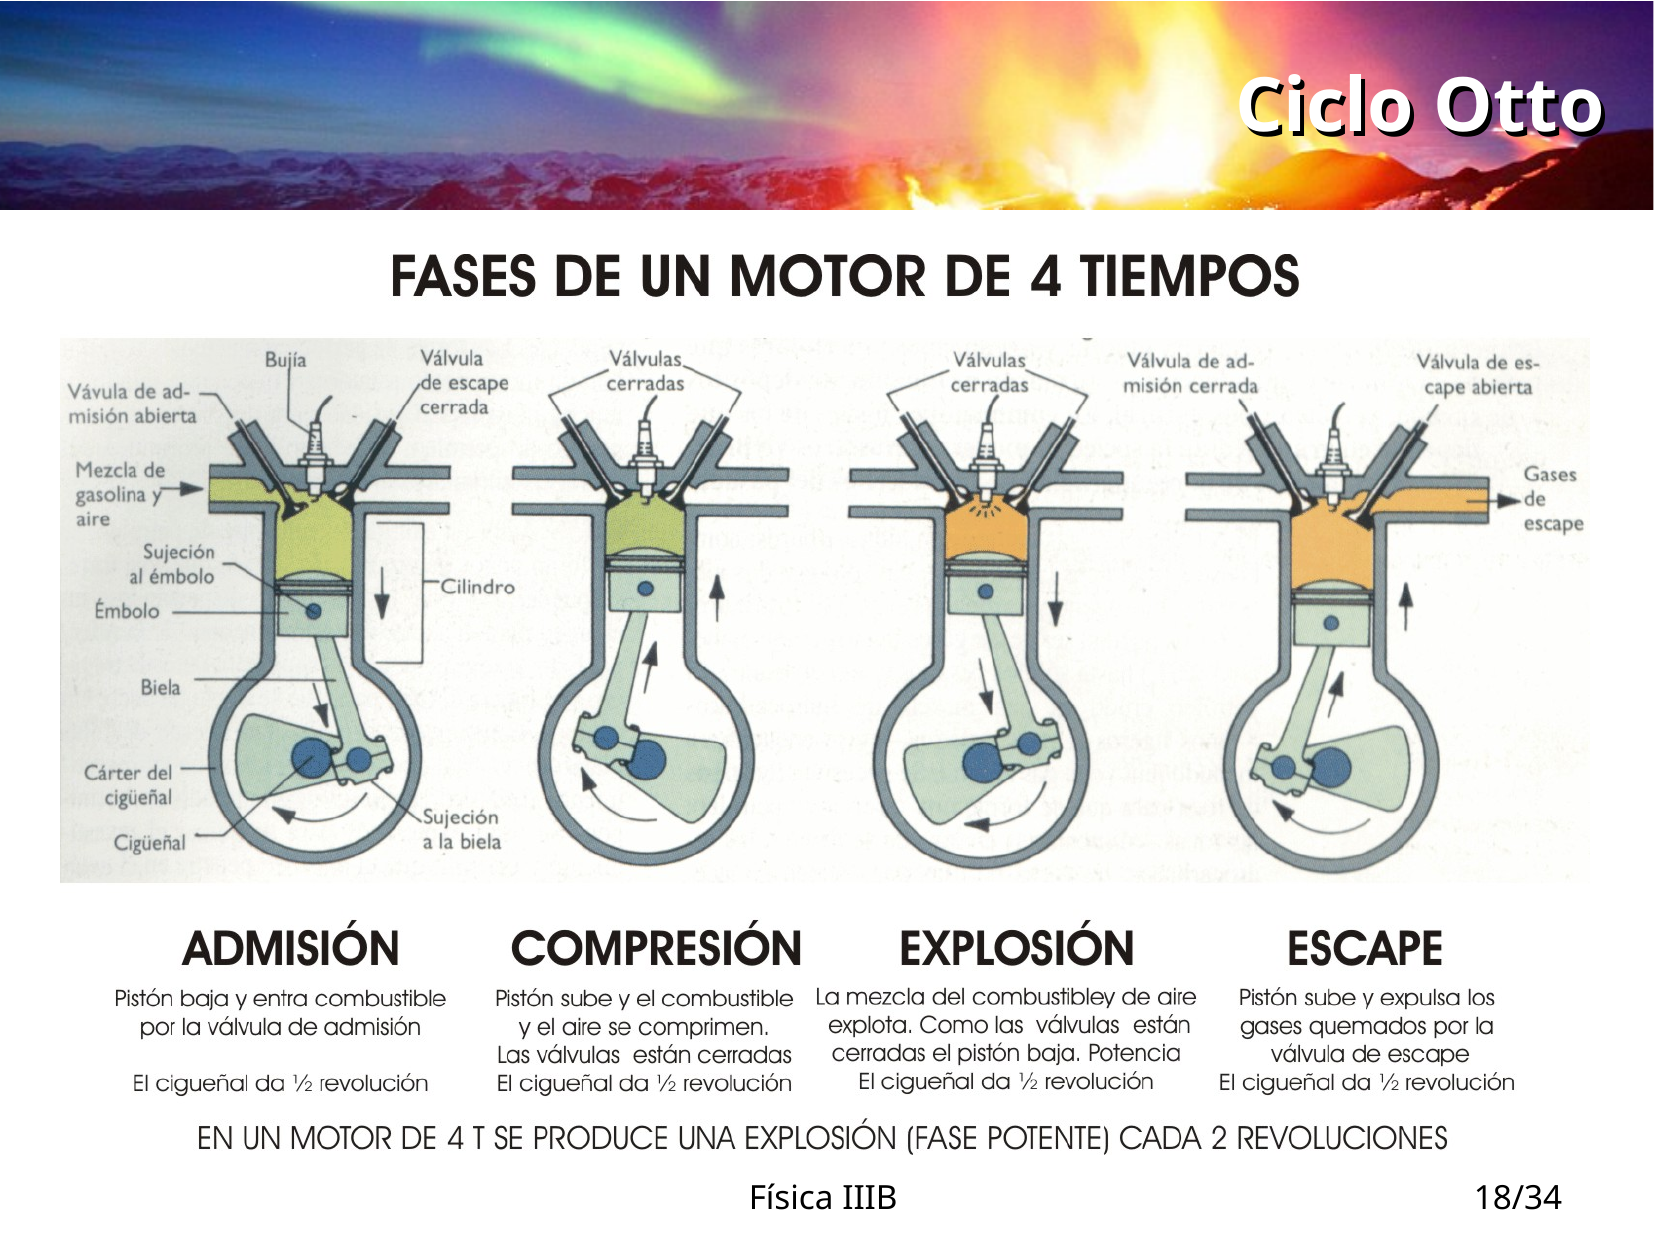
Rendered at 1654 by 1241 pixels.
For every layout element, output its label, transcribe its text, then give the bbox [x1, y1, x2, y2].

picture [0, 1, 1654, 210]
picture [60, 254, 1590, 1156]
title Ciclo Otto [45, 15, 1606, 191]
